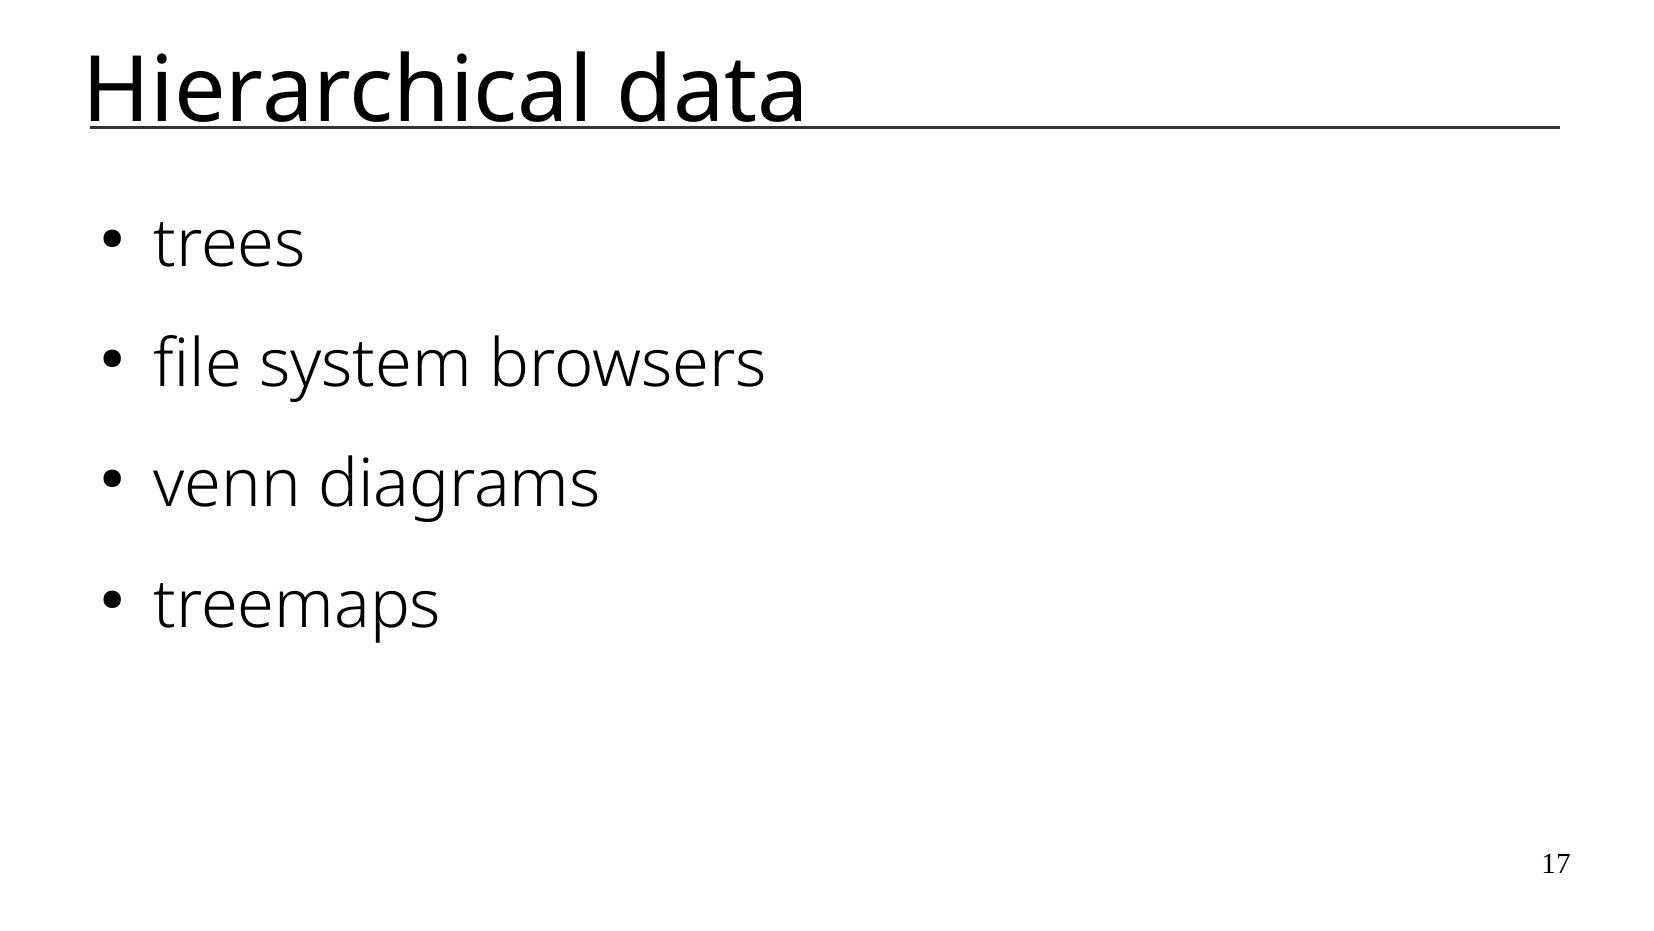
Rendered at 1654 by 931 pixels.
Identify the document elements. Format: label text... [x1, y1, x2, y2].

list trees file system browsers venn diagrams treemaps [82, 195, 1571, 811]
title Hierarchical data [82, 32, 1571, 140]
